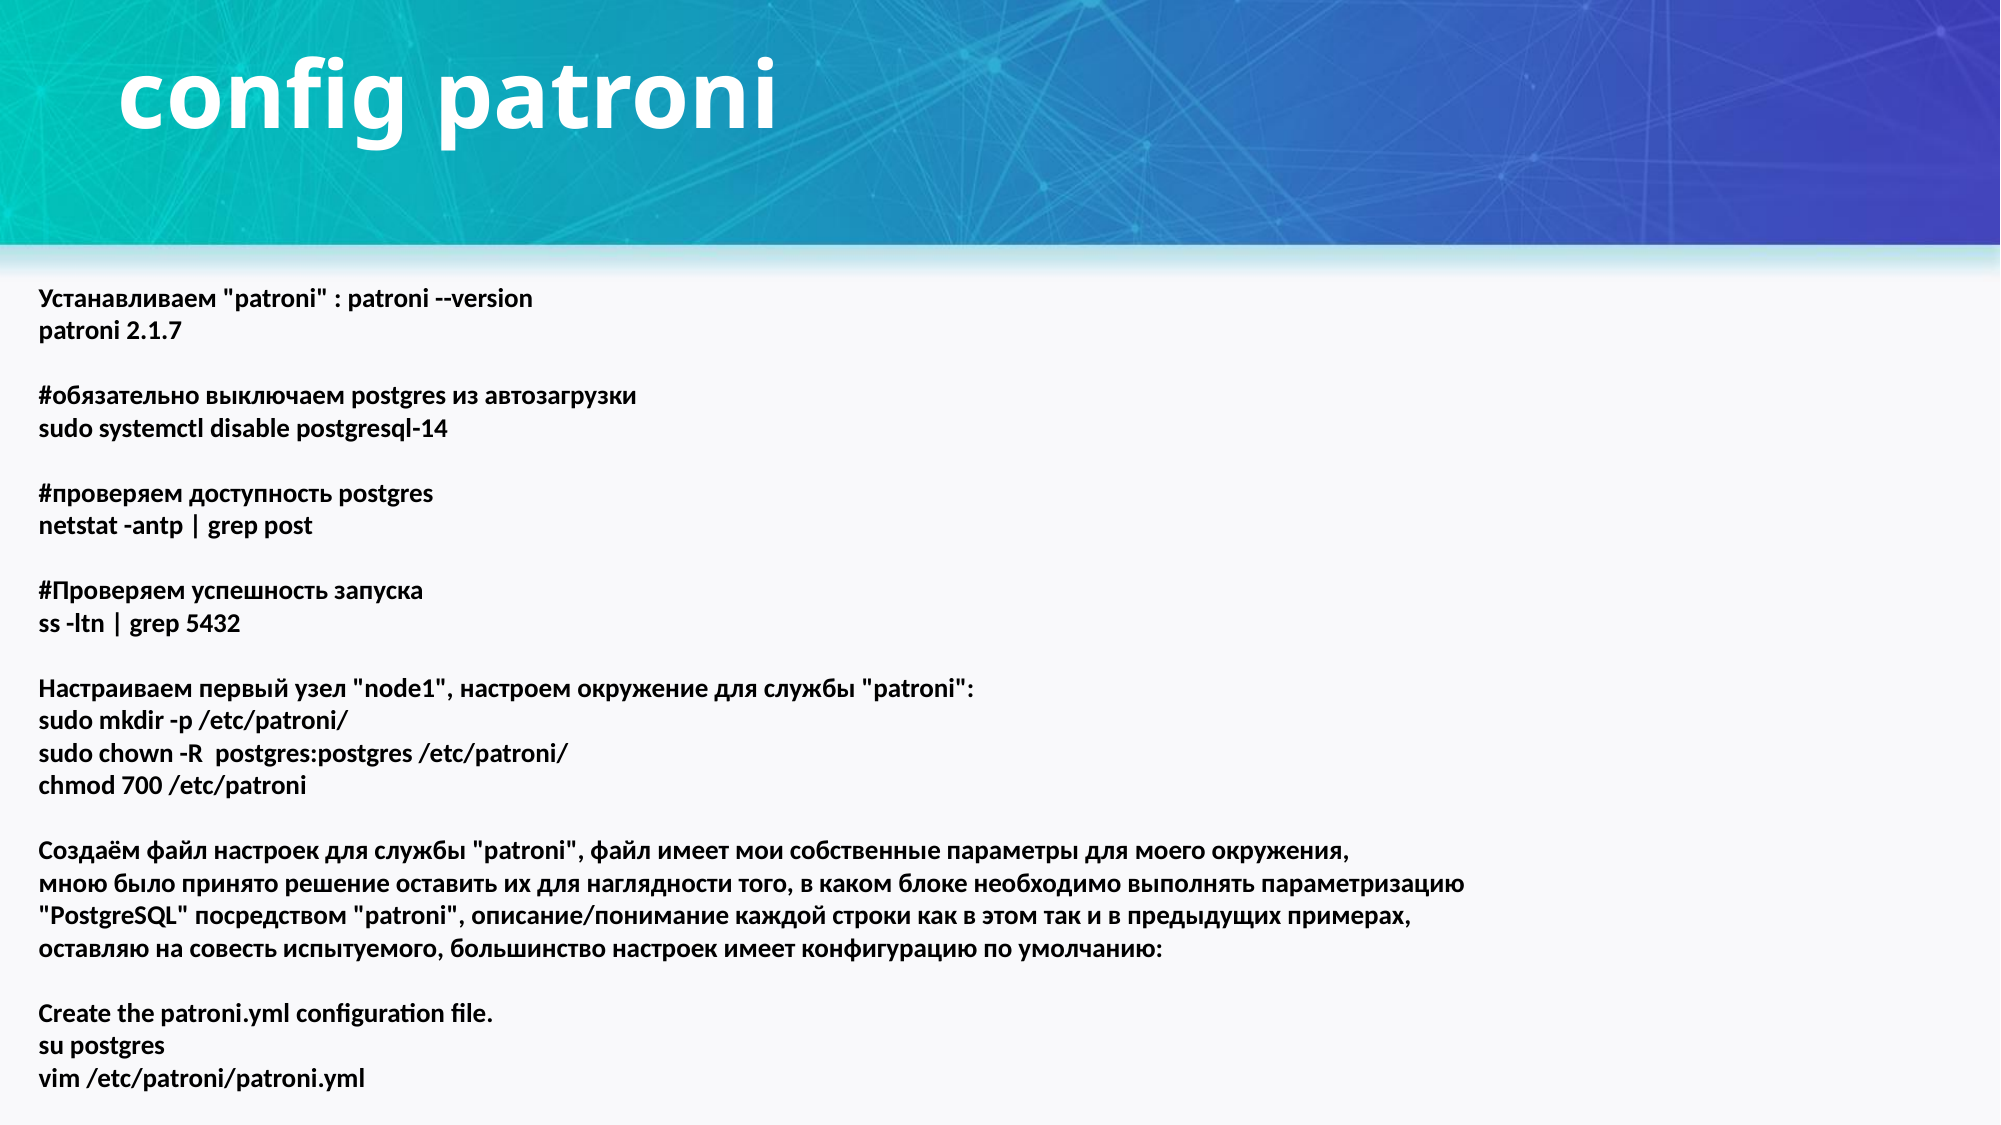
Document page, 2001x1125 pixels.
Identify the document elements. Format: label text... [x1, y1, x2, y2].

picture [0, 0, 2000, 1125]
text_box config patroni [117, 57, 1882, 140]
text_box config patroni [368, 87, 389, 118]
text_box Устанавливаем "patroni" : patroni --version patroni 2.1.7 #обязательно выключаем postgres из автозагрузки sudo systemctl disable postgresql-14 #проверяем доступность postgres netstat -antp | grep post #Проверяем успешность запуска ss -ltn | grep 5432 Настраиваем первый узел "node1", настроем окружение для службы "patroni": sudo mkdir -p /etc/patroni/ sudo chown -R postgres:postgres /etc/patroni/ chmod 700 /etc/patroni Создаём файл настроек для службы "patroni", файл имеет мои собственные параметры для моего окружения, мною было принято решение оставить их для наглядности того, в каком блоке необходимо выполнять параметризацию "PostgreSQL" посредством "patroni", описание/понимание каждой строки как в этом так и в предыдущих примерах, оставляю на совесть испытуемого, большинство настроек имеет конфигурацию по умолчанию: Create the patroni.yml configuration file. su postgres vim /etc/patroni/patroni.yml [23, 265, 2000, 1108]
text_box config patroni [455, 87, 475, 118]
